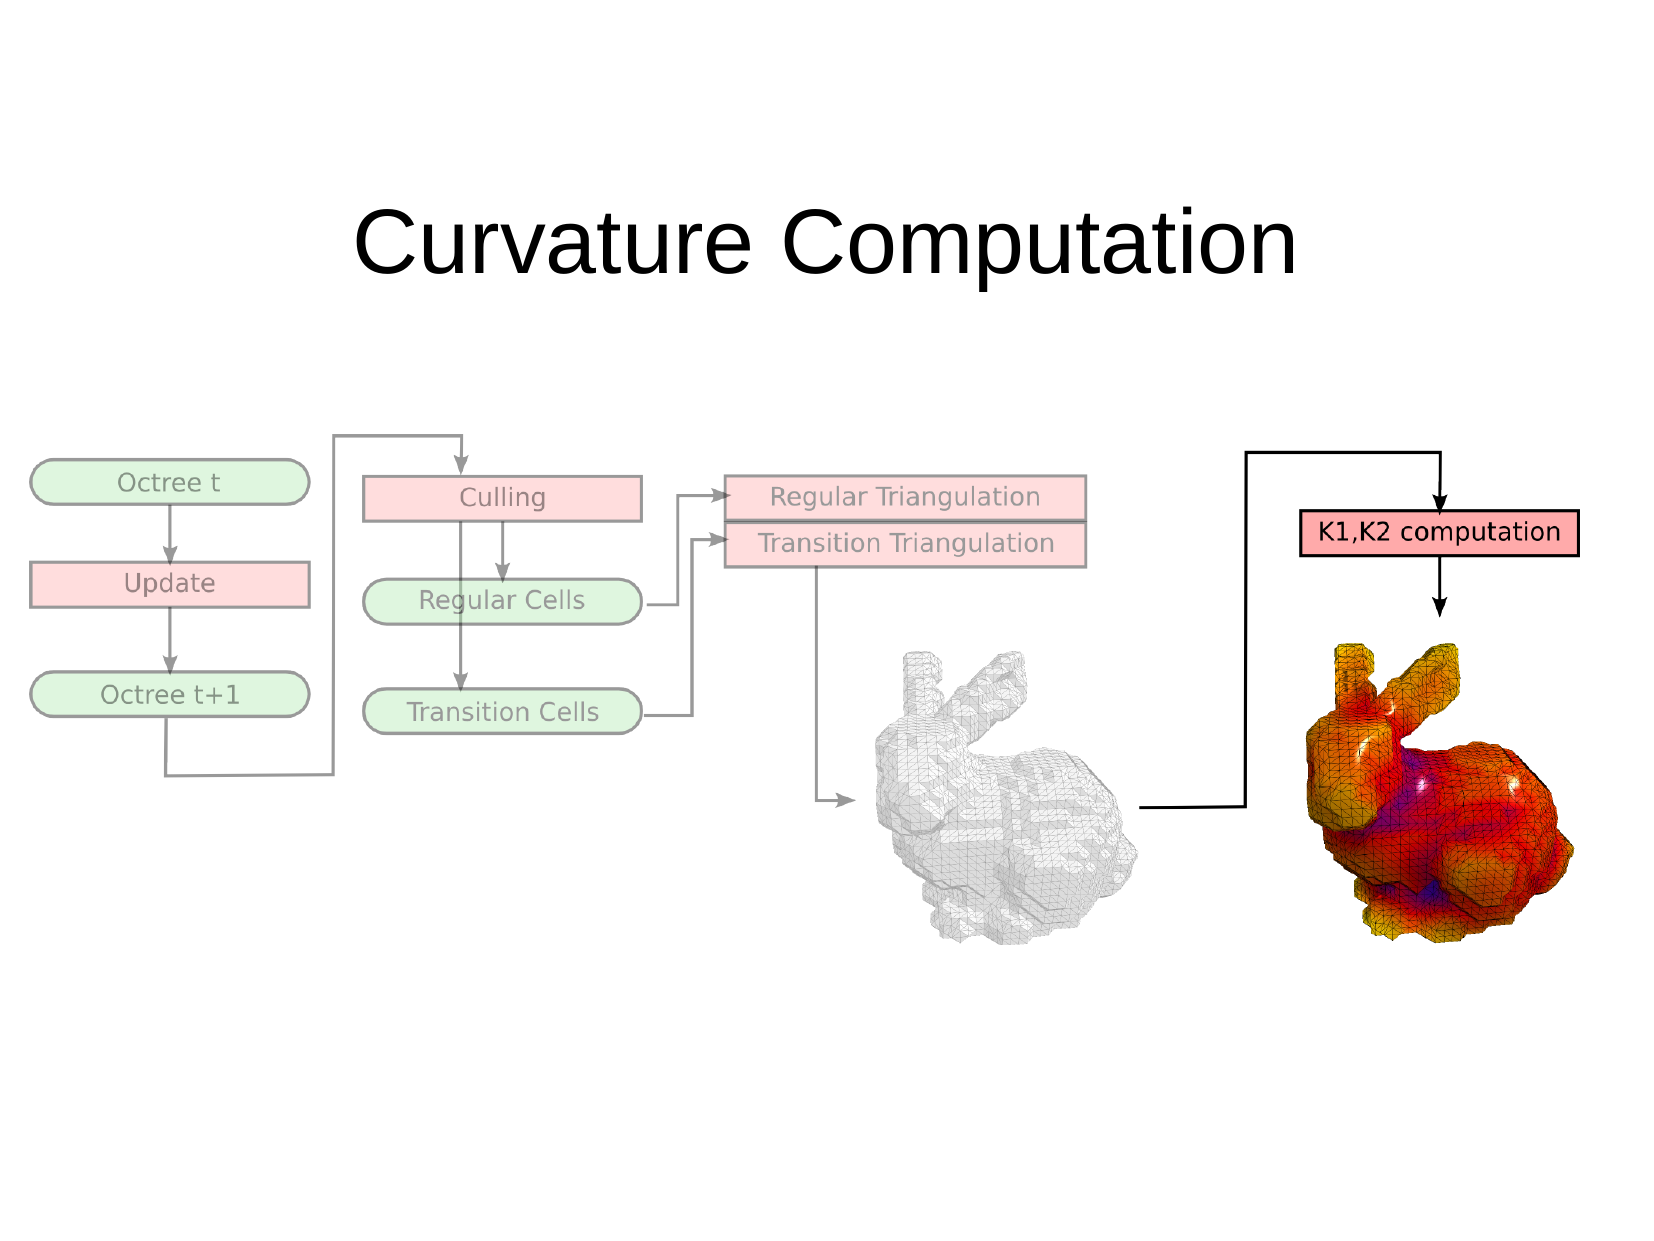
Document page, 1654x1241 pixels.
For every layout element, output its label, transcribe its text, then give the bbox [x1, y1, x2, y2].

title Curvature Computation [82, 137, 1571, 346]
picture [29, 434, 1580, 945]
